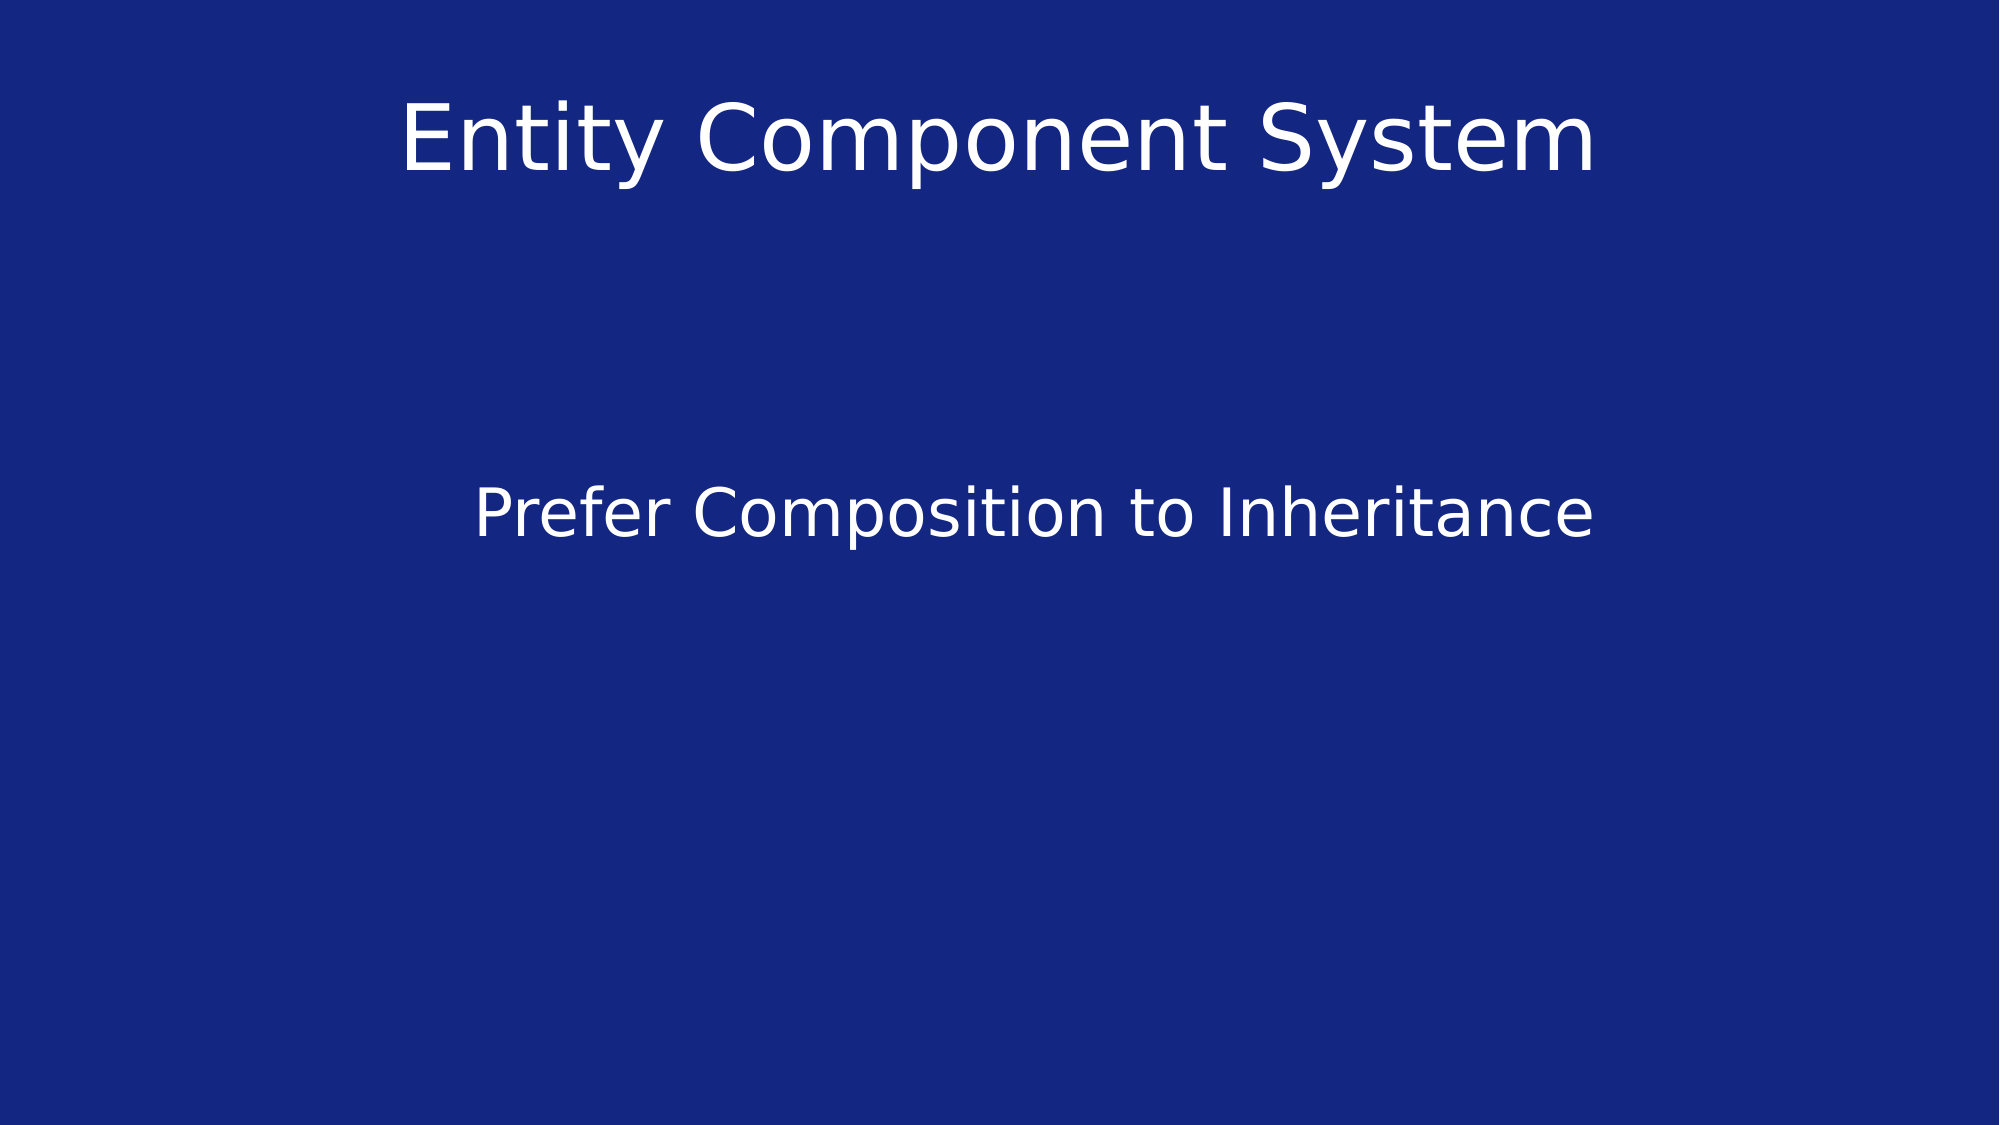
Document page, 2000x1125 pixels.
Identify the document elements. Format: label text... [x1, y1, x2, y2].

list Prefer Composition to Inheritance [99, 187, 1900, 841]
title Entity Component System [99, 44, 1900, 187]
